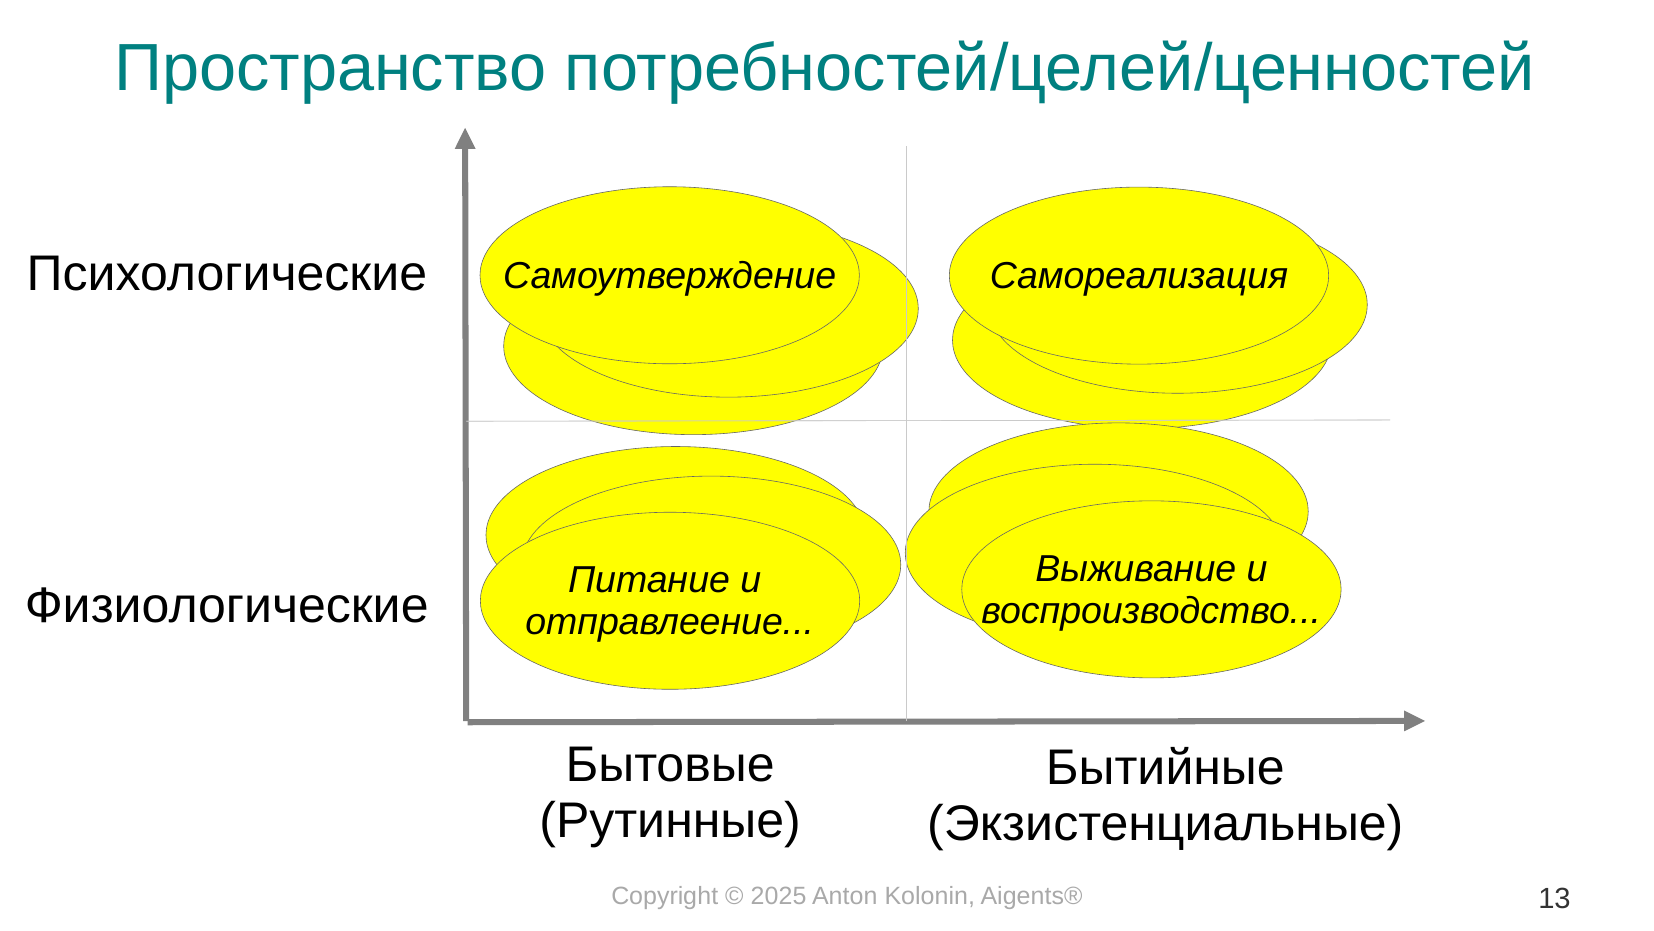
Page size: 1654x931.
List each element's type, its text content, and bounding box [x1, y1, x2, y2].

text_box Бытийные (Экзистенциальные) [912, 731, 1419, 858]
text_box Бытовые (Рутинные) [524, 729, 816, 856]
text_box Питание и отправлеение... [480, 512, 860, 690]
text_box Психологические [11, 235, 442, 311]
text_box Самоутверждение [480, 186, 860, 364]
text_box [952, 244, 1368, 420]
text_box Физиологические [10, 567, 444, 643]
text_box [503, 237, 906, 420]
text_box [907, 421, 1309, 621]
text_box Выживание и воспроизводство... [961, 500, 1342, 678]
text_box [485, 446, 901, 623]
text_box Самореализация [949, 187, 1329, 365]
text_box [595, 422, 791, 435]
text_box [907, 278, 919, 339]
text_box Пространство потребностей/целей/ценностей [0, 0, 1652, 138]
